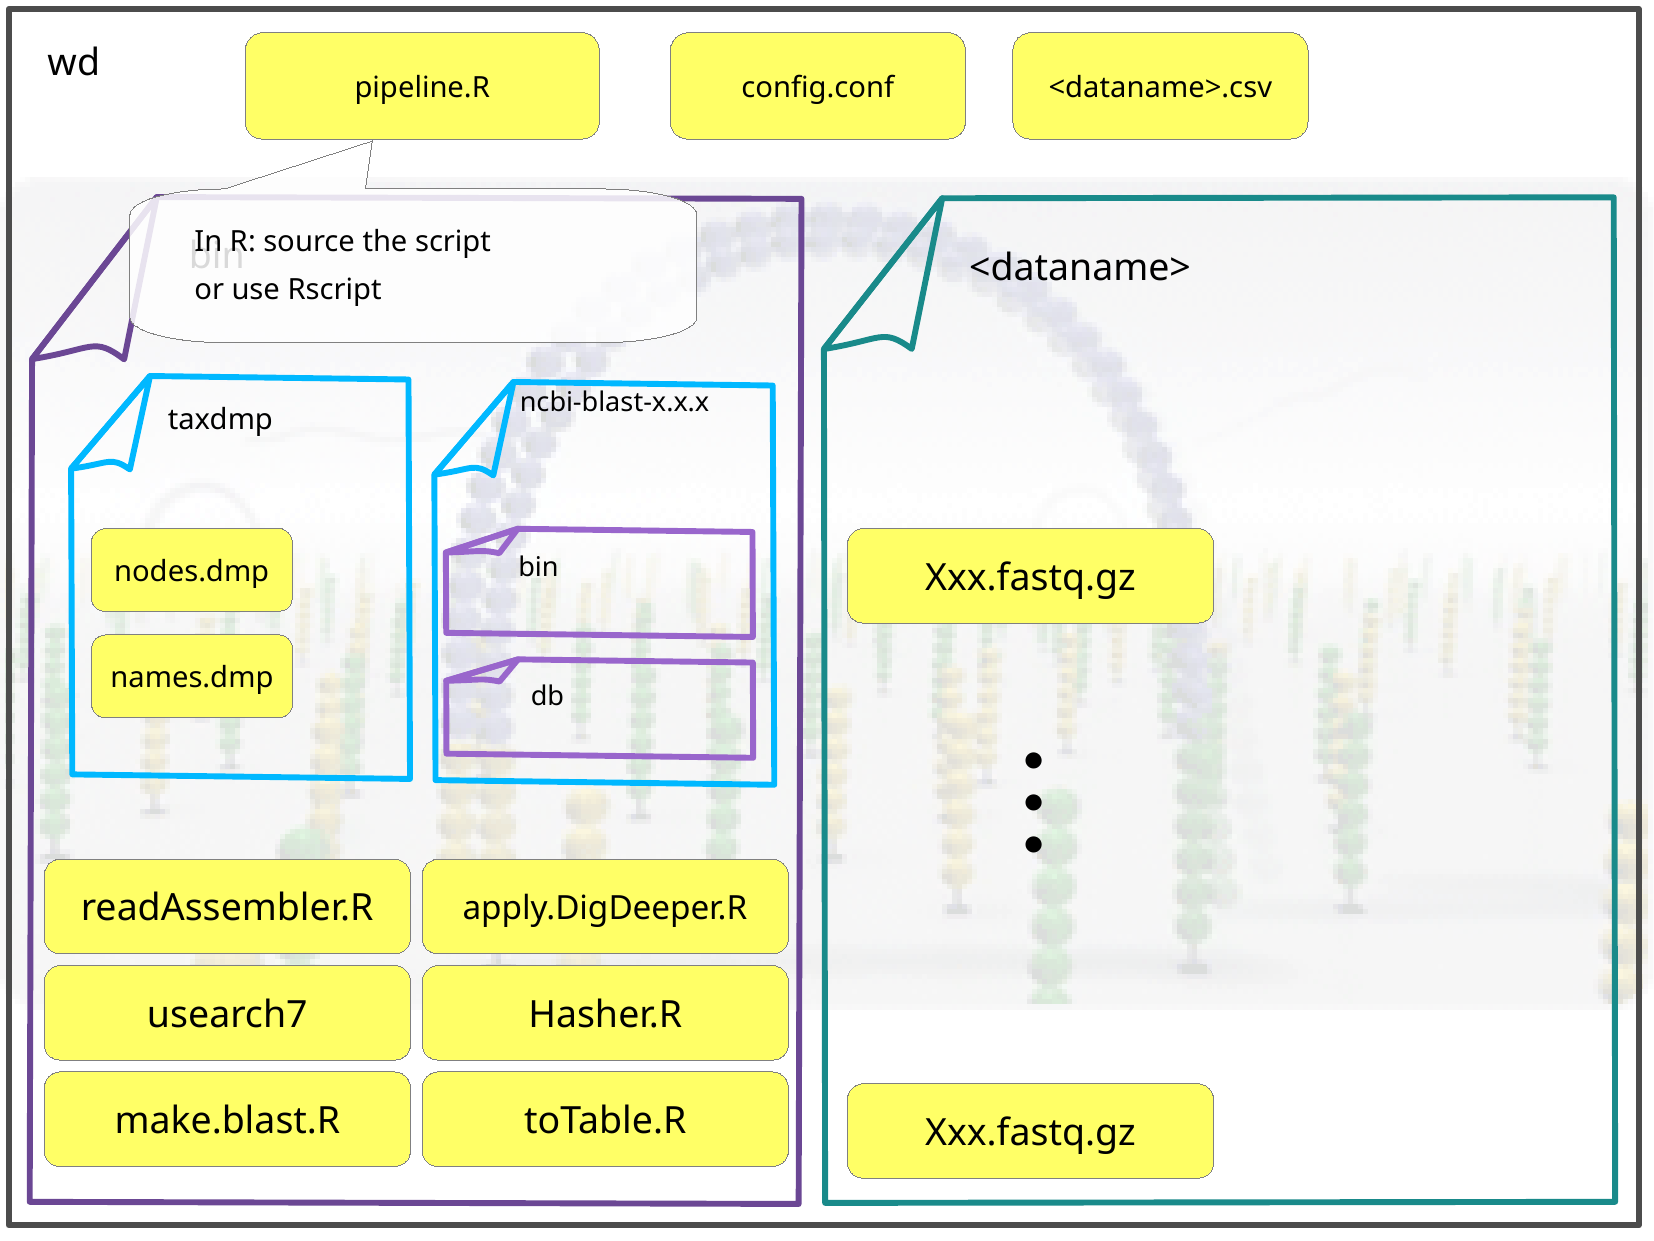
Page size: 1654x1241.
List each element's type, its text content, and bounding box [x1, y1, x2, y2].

text_box <dataname> [954, 233, 1214, 309]
text_box usearch7 [44, 965, 411, 1061]
text_box Hasher.R [422, 965, 789, 1061]
text_box [0, 0, 1654, 1241]
text_box make.blast.R [44, 1071, 411, 1167]
text_box names.dmp [91, 634, 293, 718]
text_box apply.DigDeeper.R [422, 859, 789, 954]
text_box In R: source the script or use Rscript [179, 212, 591, 335]
text_box taxdmp [153, 391, 297, 454]
text_box bin [503, 540, 576, 670]
text_box ncbi-blast-x.x.x [505, 375, 788, 434]
text_box nodes.dmp [91, 528, 293, 612]
text_box <dataname>.csv [1012, 32, 1309, 140]
text_box wd [32, 28, 116, 104]
text_box Xxx.fastq.gz [847, 528, 1214, 624]
text_box ● ● ● [1007, 730, 1061, 872]
text_box toTable.R [422, 1071, 789, 1167]
text_box config.conf [670, 32, 966, 140]
text_box Xxx.fastq.gz [847, 1083, 1214, 1179]
text_box readAssembler.R [44, 859, 411, 954]
text_box db [516, 669, 583, 728]
text_box pipeline.R [245, 32, 600, 140]
